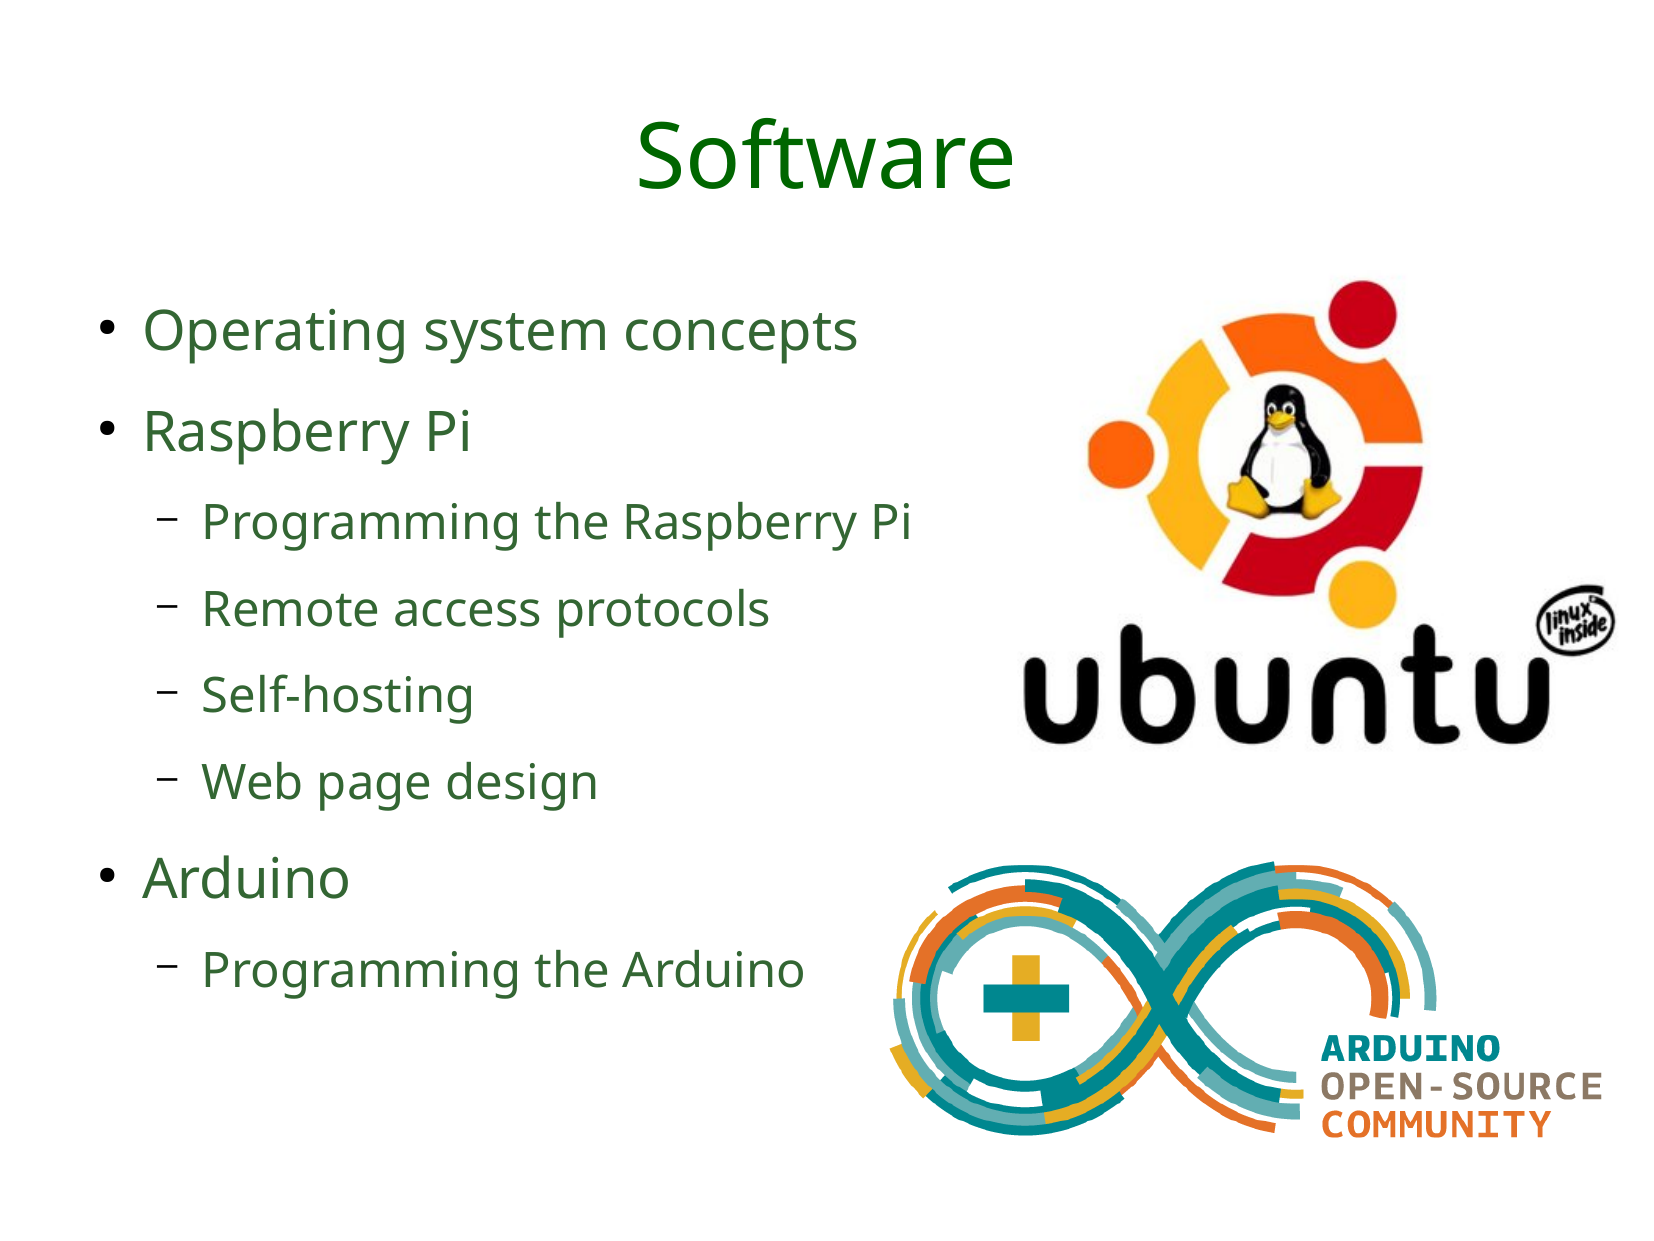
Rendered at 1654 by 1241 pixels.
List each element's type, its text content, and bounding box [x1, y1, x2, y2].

title Software [82, 49, 1571, 257]
list Operating system concepts Raspberry Pi Programming the Raspberry Pi Remote access protocols Self-hosting Web page design Arduino Programming the Arduino [82, 290, 1571, 1010]
picture [885, 849, 1607, 1156]
picture [930, 251, 1634, 781]
